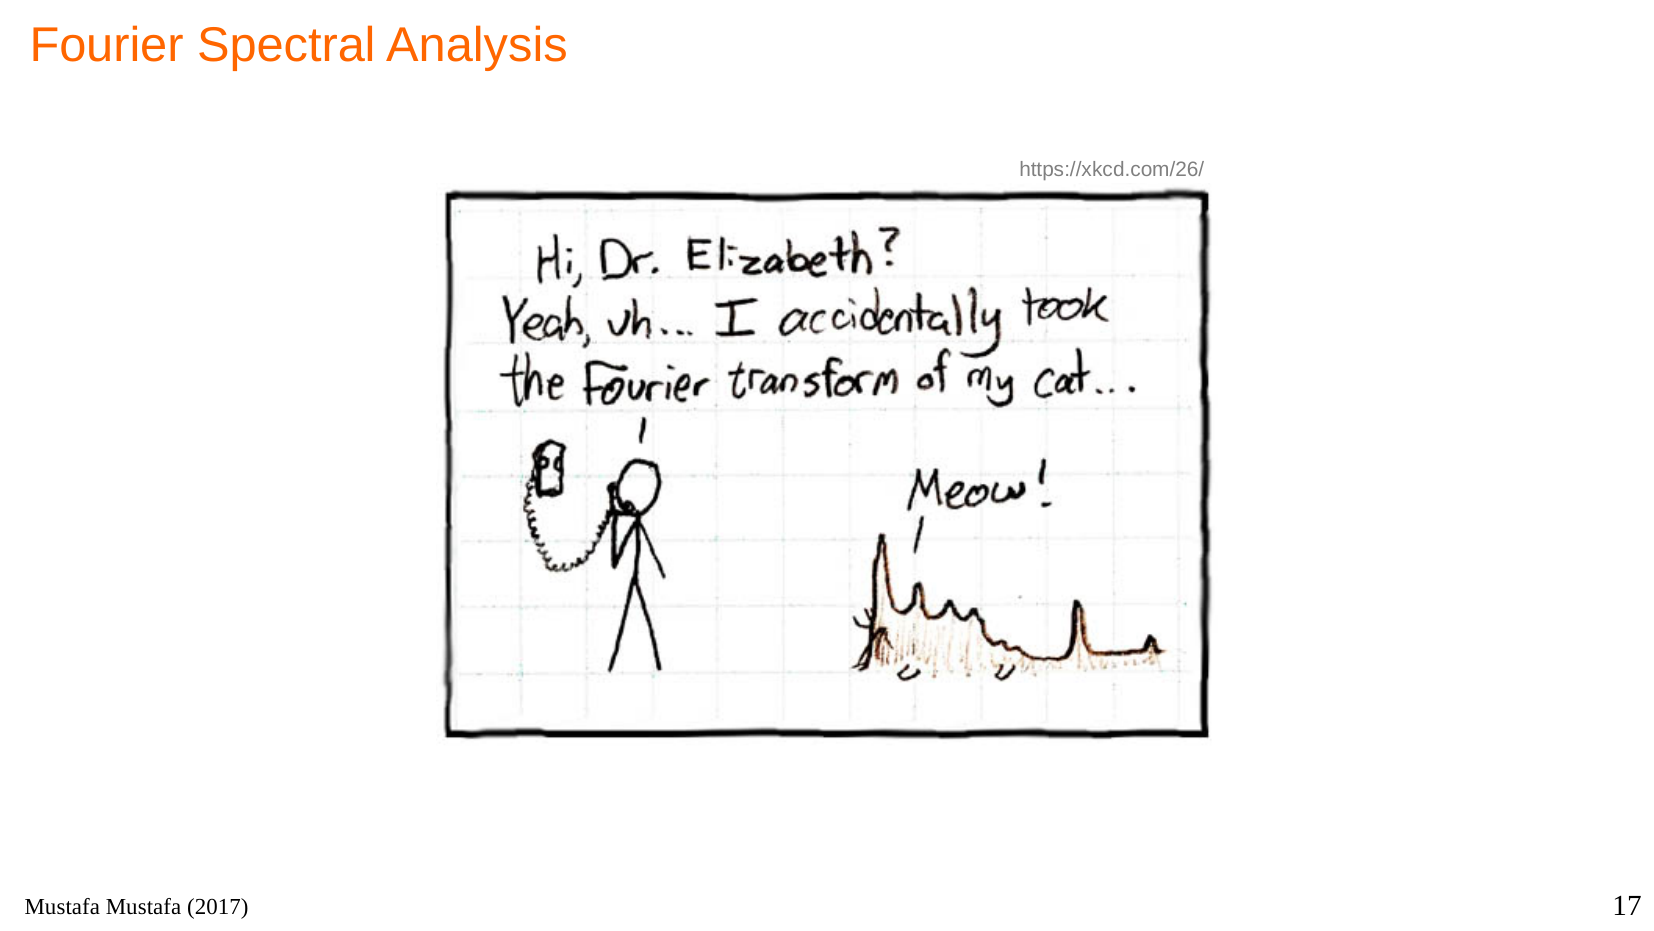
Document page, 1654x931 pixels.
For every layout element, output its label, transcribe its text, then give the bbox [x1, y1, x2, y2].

text_box https://xkcd.com/26/ [1004, 150, 1233, 189]
title Fourier Spectral Analysis [29, 15, 1621, 74]
picture [436, 183, 1218, 748]
